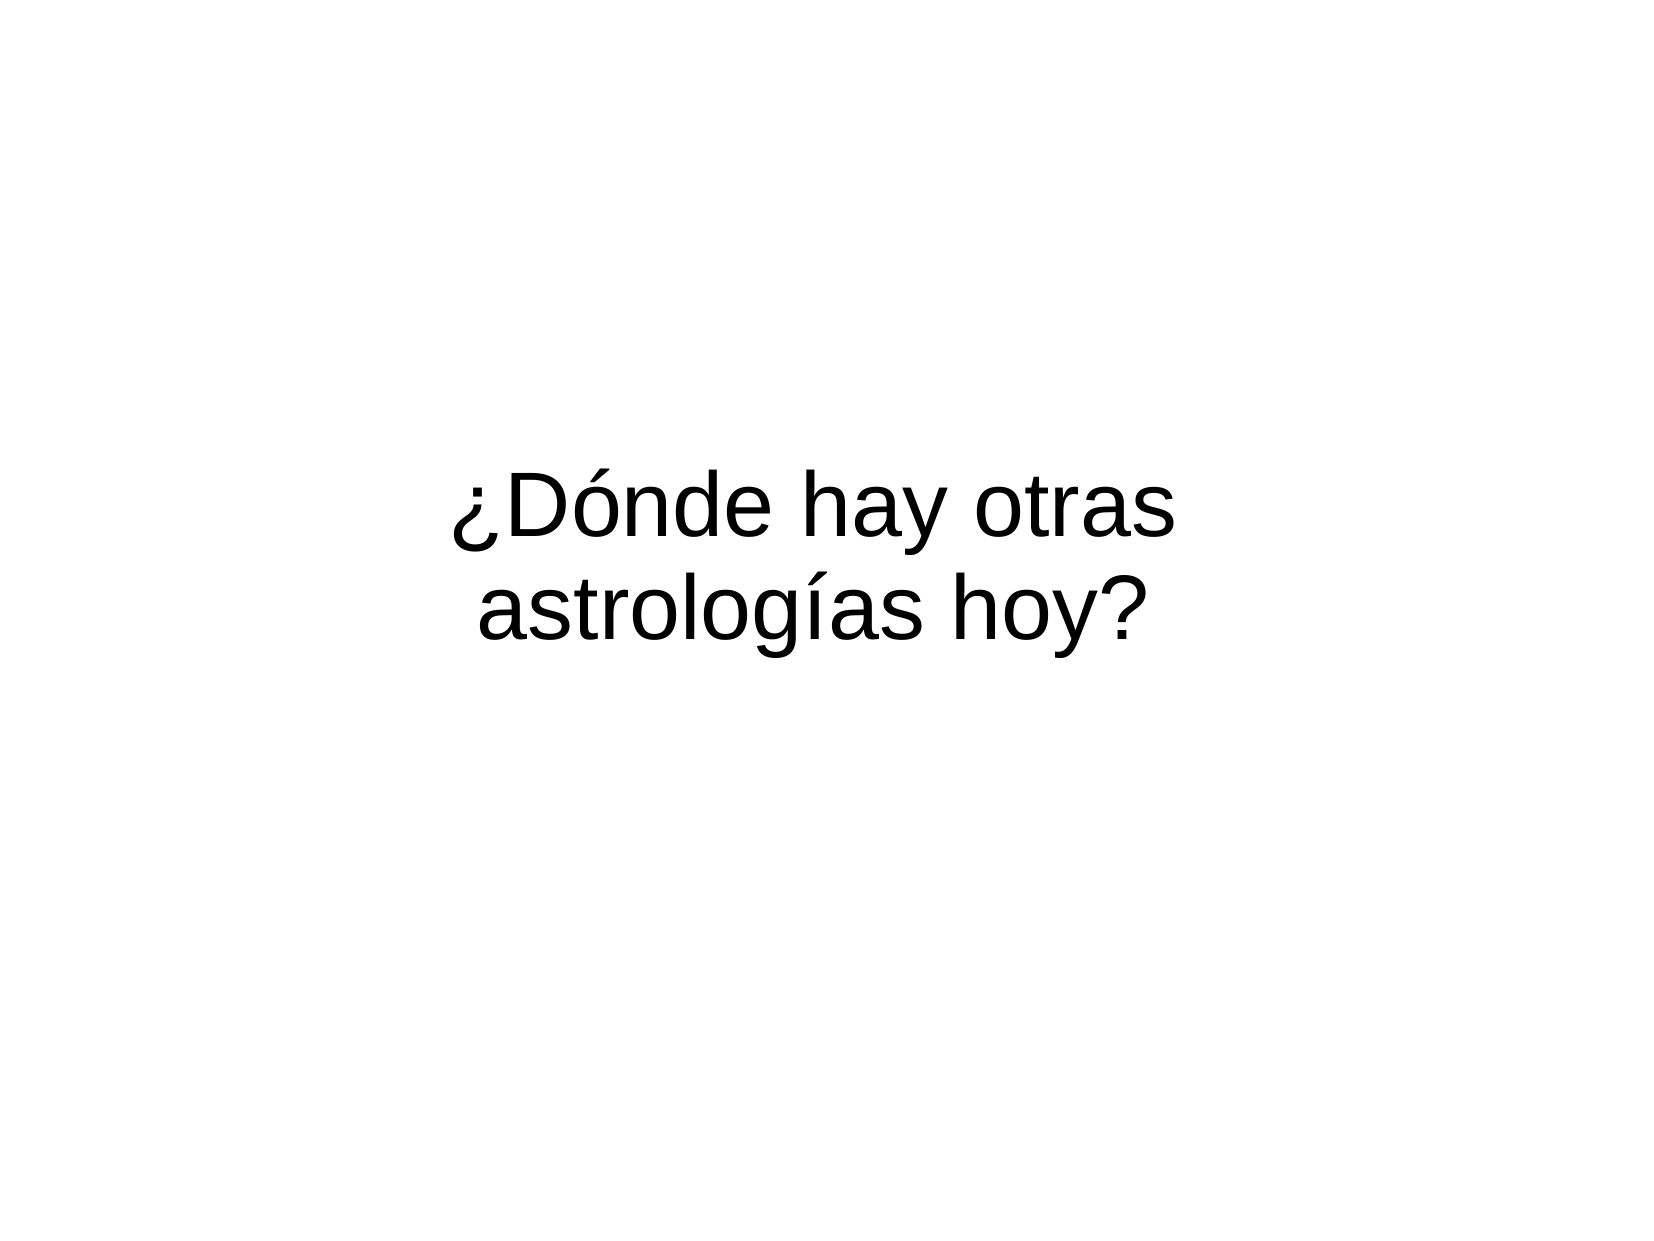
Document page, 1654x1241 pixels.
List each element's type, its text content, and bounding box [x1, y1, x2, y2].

title ¿Dónde hay otras astrologías hoy? [360, 452, 1268, 661]
